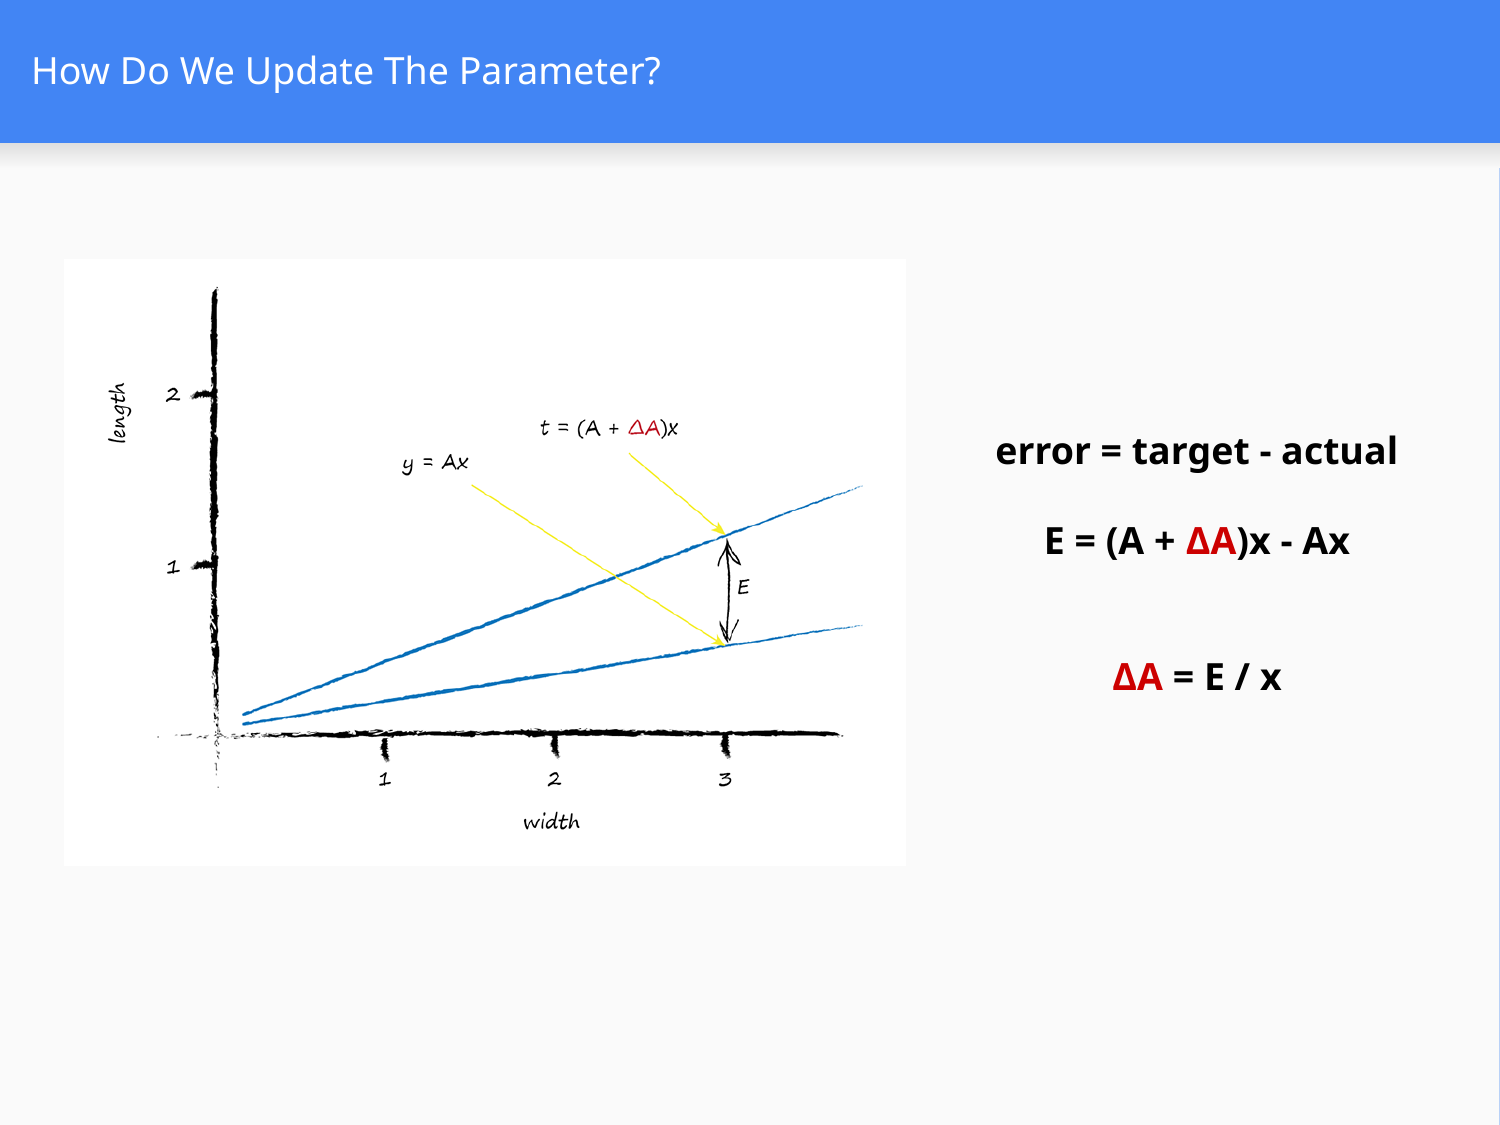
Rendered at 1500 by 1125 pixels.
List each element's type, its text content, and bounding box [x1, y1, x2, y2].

title How Do We Update The Parameter? [16, 3, 1464, 136]
picture [64, 259, 906, 866]
text_box error = target - actual E = (A + ΔA)x - Ax ΔA = E / x [930, 315, 1464, 810]
